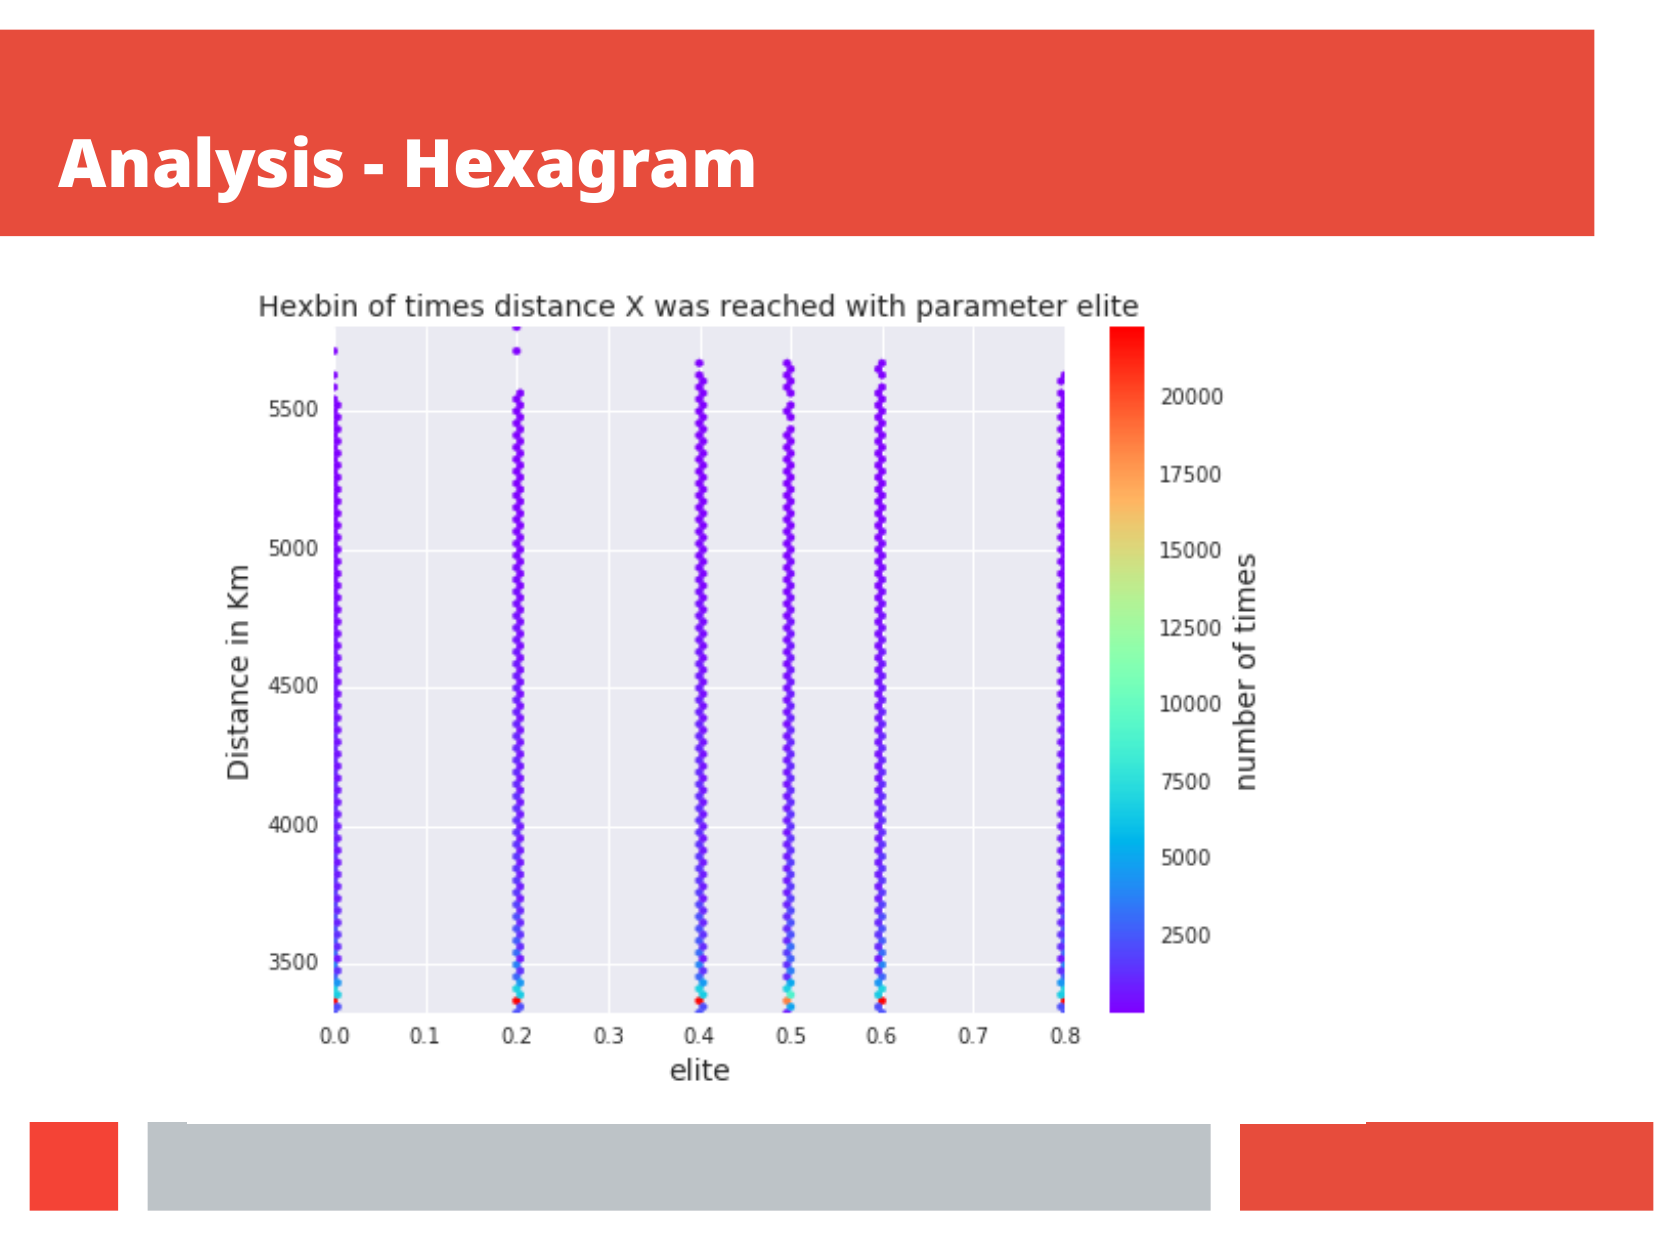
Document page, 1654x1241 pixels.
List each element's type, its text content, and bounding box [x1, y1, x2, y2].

title Analysis - Hexagram [59, 59, 1595, 207]
picture [187, 239, 1366, 1124]
